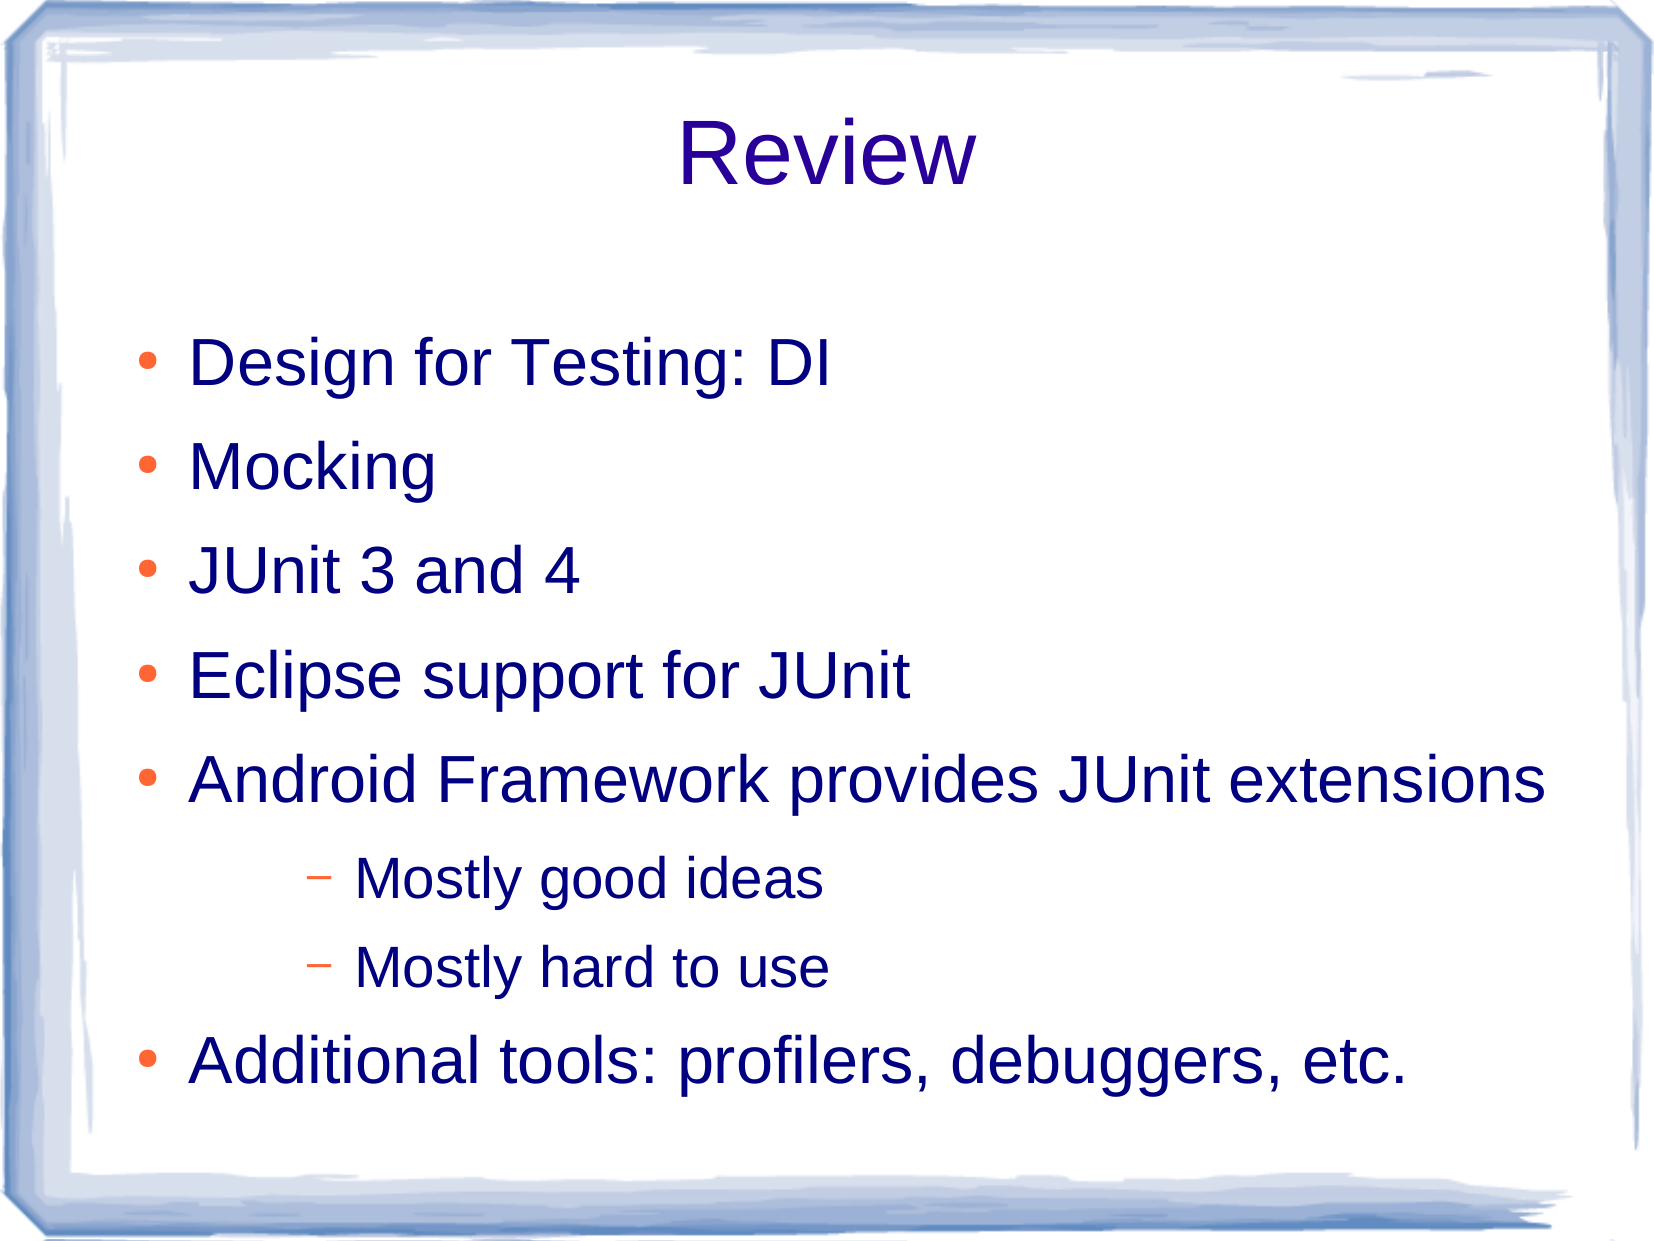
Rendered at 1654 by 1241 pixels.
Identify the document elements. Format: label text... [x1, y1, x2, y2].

list Design for Testing: DI Mocking JUnit 3 and 4 Eclipse support for JUnit Android Framework provides JUnit extensions Mostly good ideas Mostly hard to use Additional tools: profilers, debuggers, etc. [118, 324, 1571, 1129]
title Review [82, 56, 1571, 250]
picture [0, 0, 1654, 1241]
